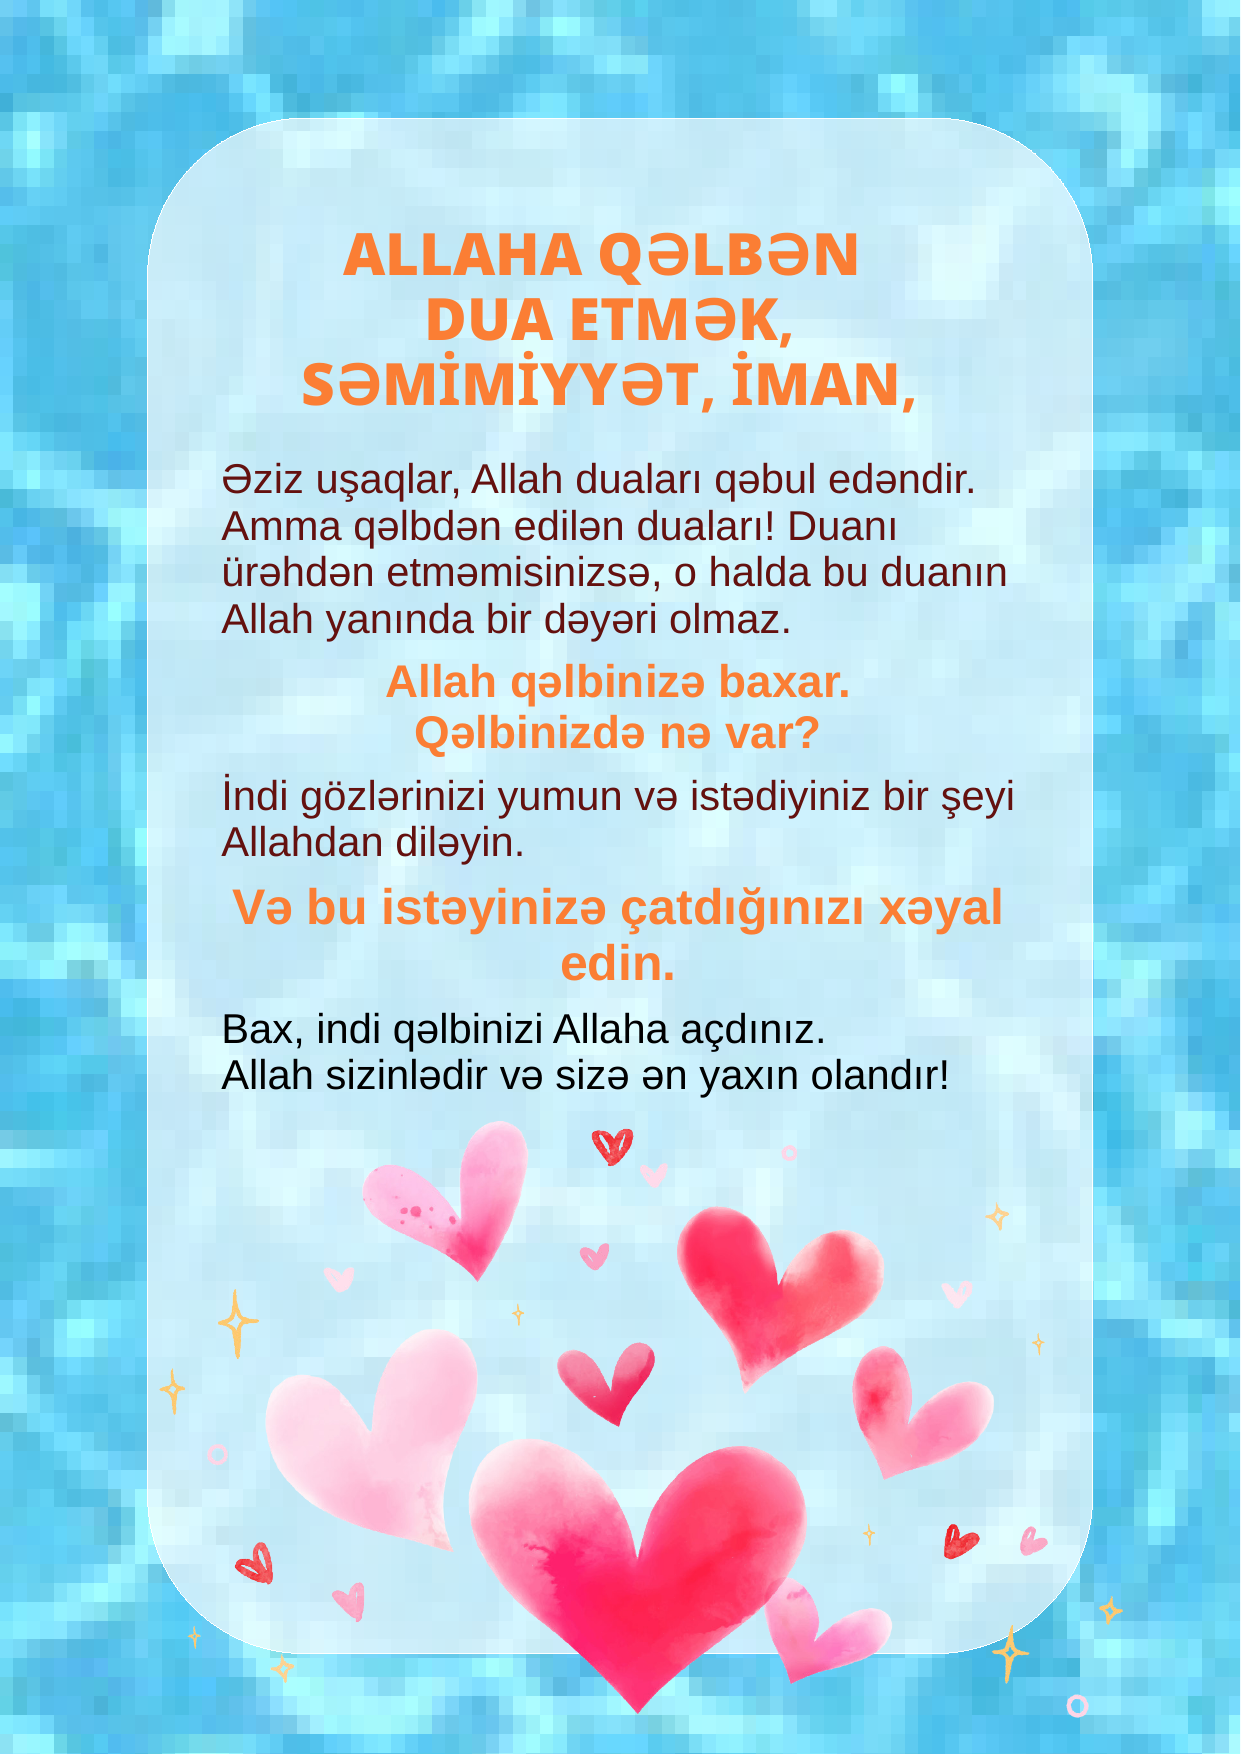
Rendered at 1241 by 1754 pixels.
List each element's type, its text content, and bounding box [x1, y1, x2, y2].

picture [0, 0, 1241, 1754]
text_box ALLAHA QƏLBƏN DUA ETMƏK, SƏMİMİYYƏT, İMAN, [271, 236, 981, 448]
text_box Əziz uşaqlar, Allah duaları qəbul edəndir. Amma qəlbdən edilən duaları! Duanı ürəhdən etməmisinizsə, o halda bu duanın Allah yanında bir dəyəri olmaz. Allah qəlbinizə baxar. Qəlbinizdə nə var? İndi gözlərinizi yumun və istədiyiniz bir şeyi Allahdan diləyin. Və bu istəyinizə çatdığınızı xəyal edin. Bax, indi qəlbinizi Allaha açdınız. Allah sizinlədir və sizə ən yaxın olandır! [206, 448, 1034, 1121]
text_box [147, 118, 1093, 1555]
